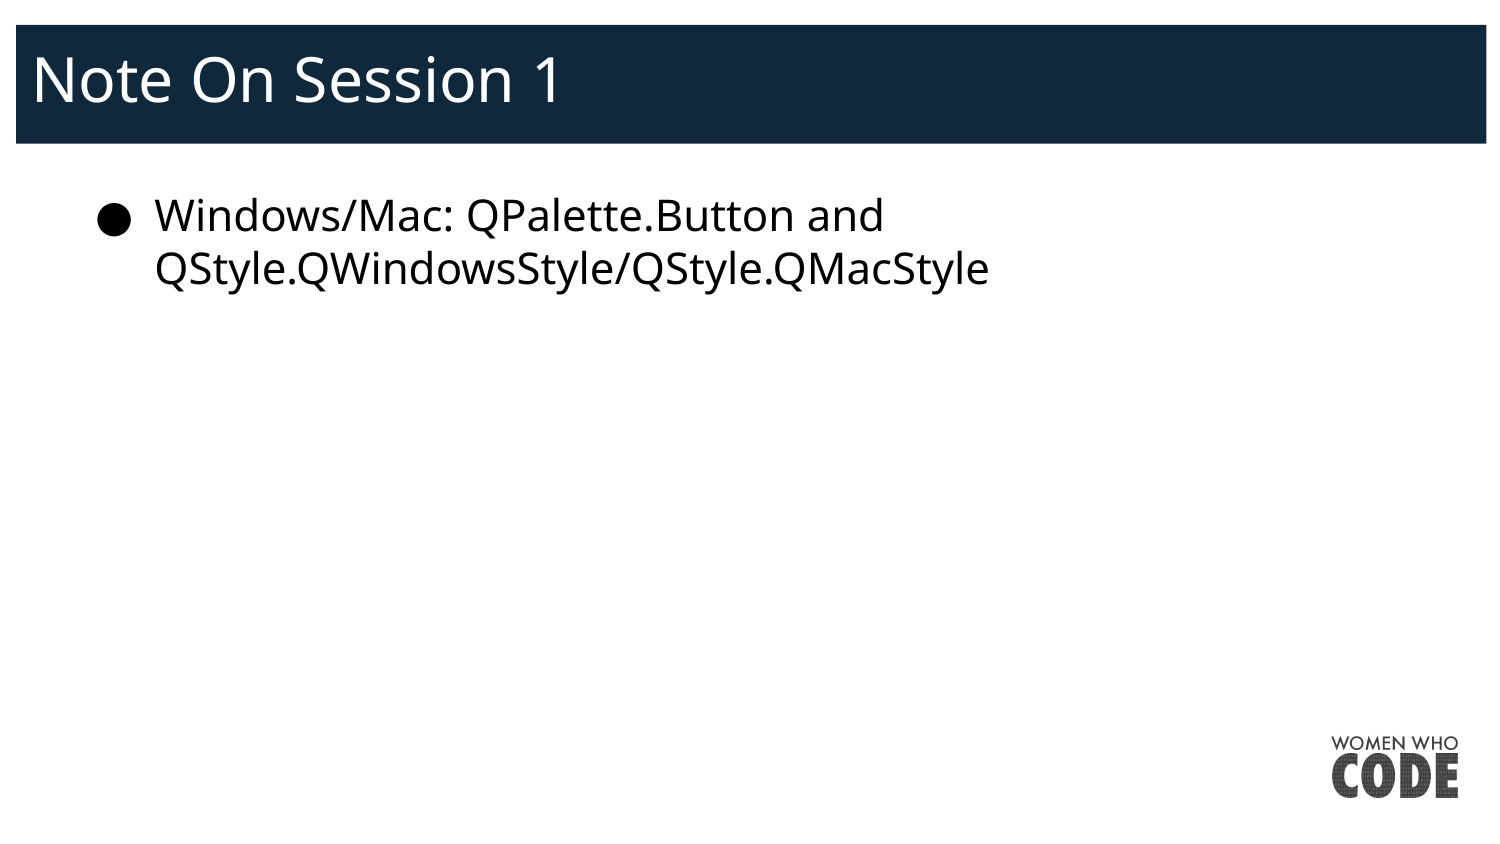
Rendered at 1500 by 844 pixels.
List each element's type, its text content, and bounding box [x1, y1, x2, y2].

picture [1331, 735, 1458, 798]
title Windows/Mac: QPalette.Button and QStyle.QWindowsStyle/QStyle.QMacStyle [64, 172, 1400, 775]
text_box Note On Session 1 [16, 24, 1487, 144]
